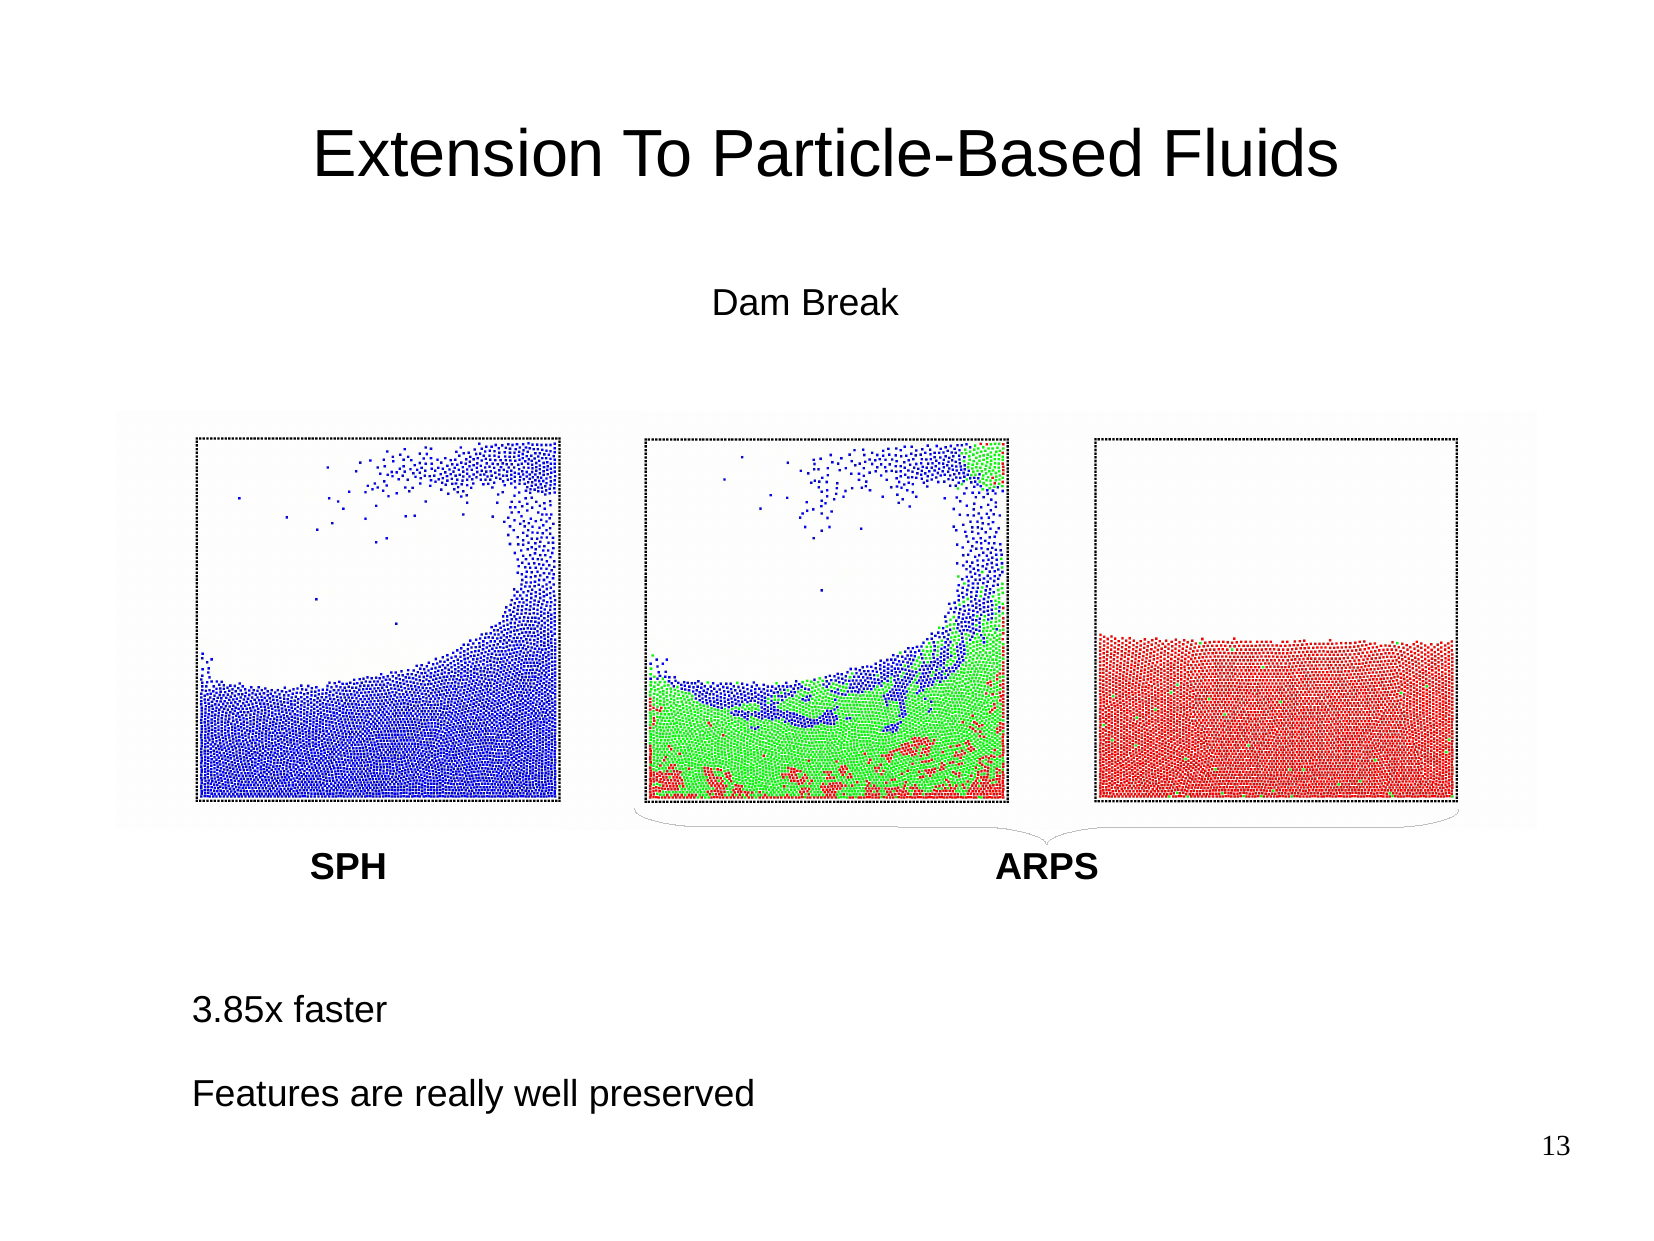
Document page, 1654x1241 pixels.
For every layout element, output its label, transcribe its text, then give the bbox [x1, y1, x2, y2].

text_box ARPS [980, 838, 1142, 904]
title Extension To Particle-Based Fluids [82, 49, 1571, 257]
text_box 3.85x faster Features are really well preserved [177, 981, 1052, 1123]
text_box SPH [295, 838, 430, 896]
picture [116, 410, 1537, 830]
text_box Dam Break [696, 273, 922, 331]
